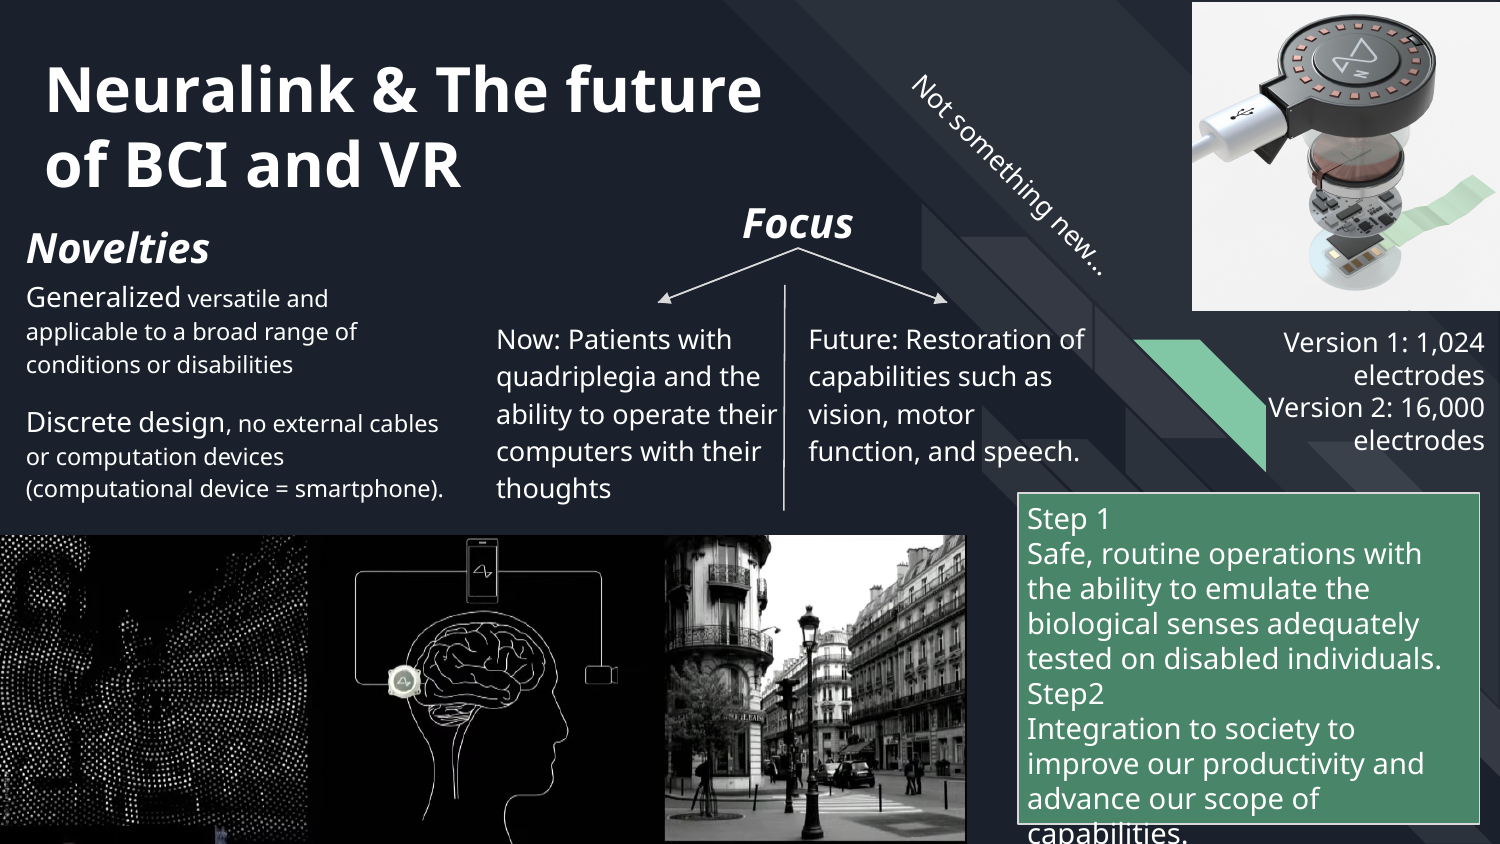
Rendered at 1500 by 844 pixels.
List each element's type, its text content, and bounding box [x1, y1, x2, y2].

text_box Step 1 Safe, routine operations with the ability to emulate the biological senses adequately tested on disabled individuals. Step2 Integration to society to improve our productivity and advance our scope of capabilities. [1012, 485, 1486, 832]
title Neuralink & The future of BCI and VR [29, 35, 813, 249]
text_box Focus [718, 182, 879, 249]
picture [1192, 2, 1500, 311]
text_box Not something new… [864, 45, 1176, 357]
text_box Version 1: 1,024 electrodes Version 2: 16,000 electrodes [1204, 310, 1500, 547]
text_box Future: Restoration of capabilities such as vision, motor function, and speech. [835, 302, 1102, 483]
text_box Now: Patients with quadriplegia and the ability to operate their computers with their thoughts [481, 302, 783, 483]
text_box Now: Patients with quadriplegia and the ability to operate their computers with their thoughts [785, 302, 835, 483]
picture [0, 535, 975, 844]
text_box Novelties [10, 206, 288, 278]
list Generalized versatile and applicable to a broad range of conditions or disabilities Discrete design, no external cables or computation devices (computational device = smartphone). [10, 259, 461, 525]
